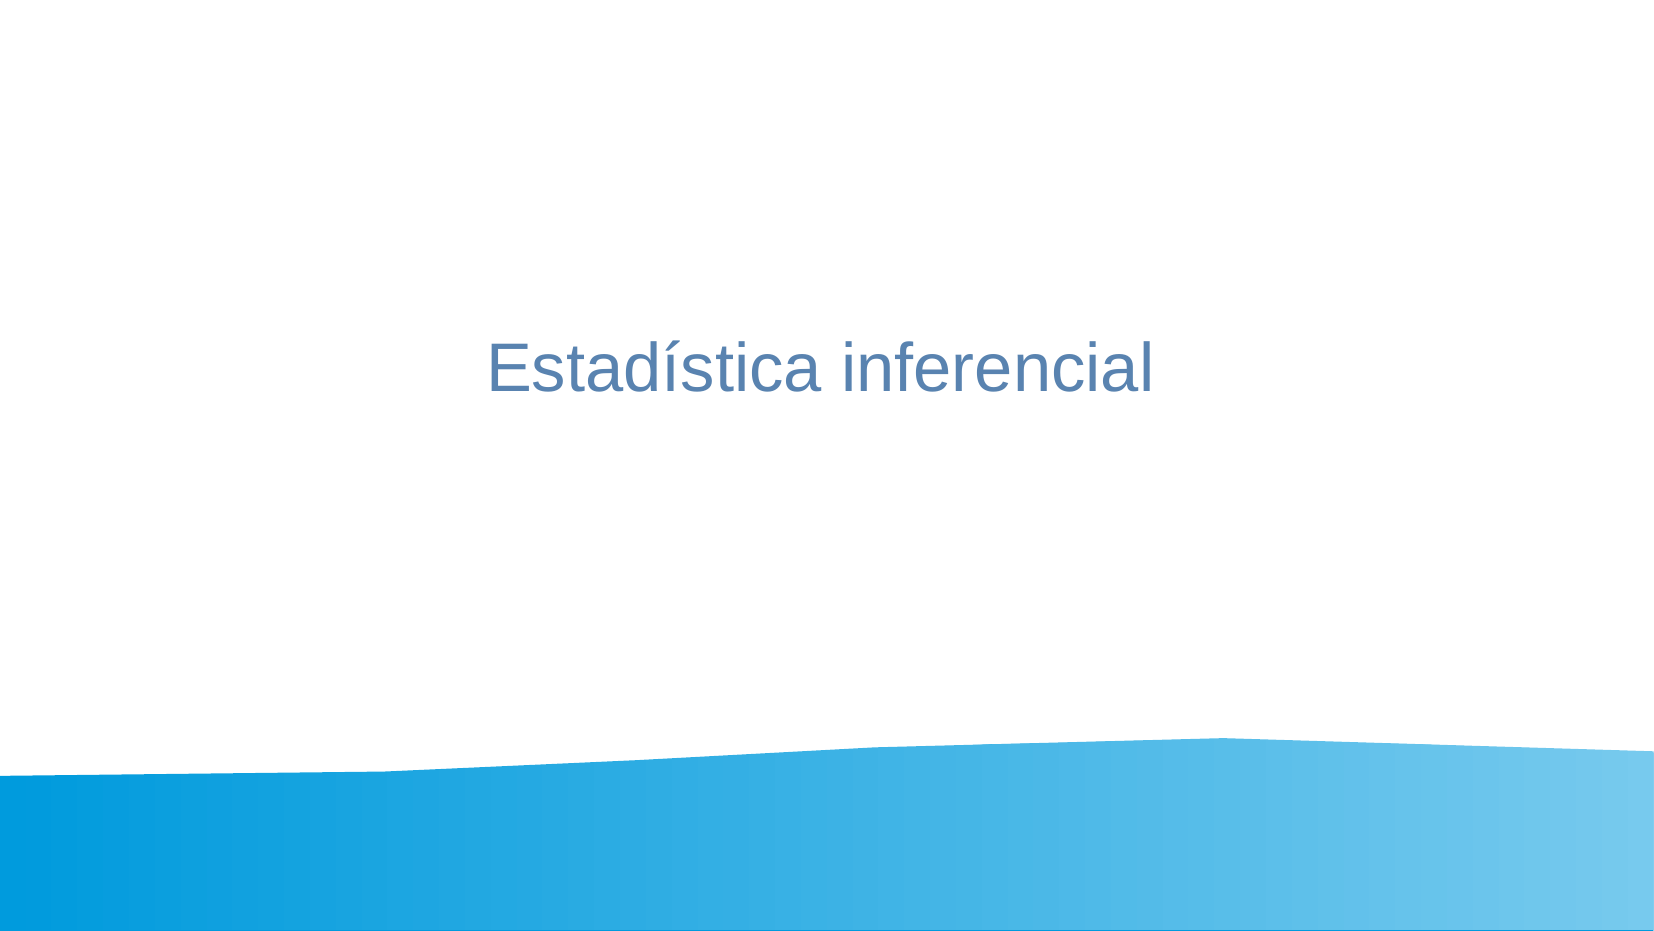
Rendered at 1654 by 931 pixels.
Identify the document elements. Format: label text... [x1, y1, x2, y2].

title Estadística inferencial [82, 278, 1559, 456]
